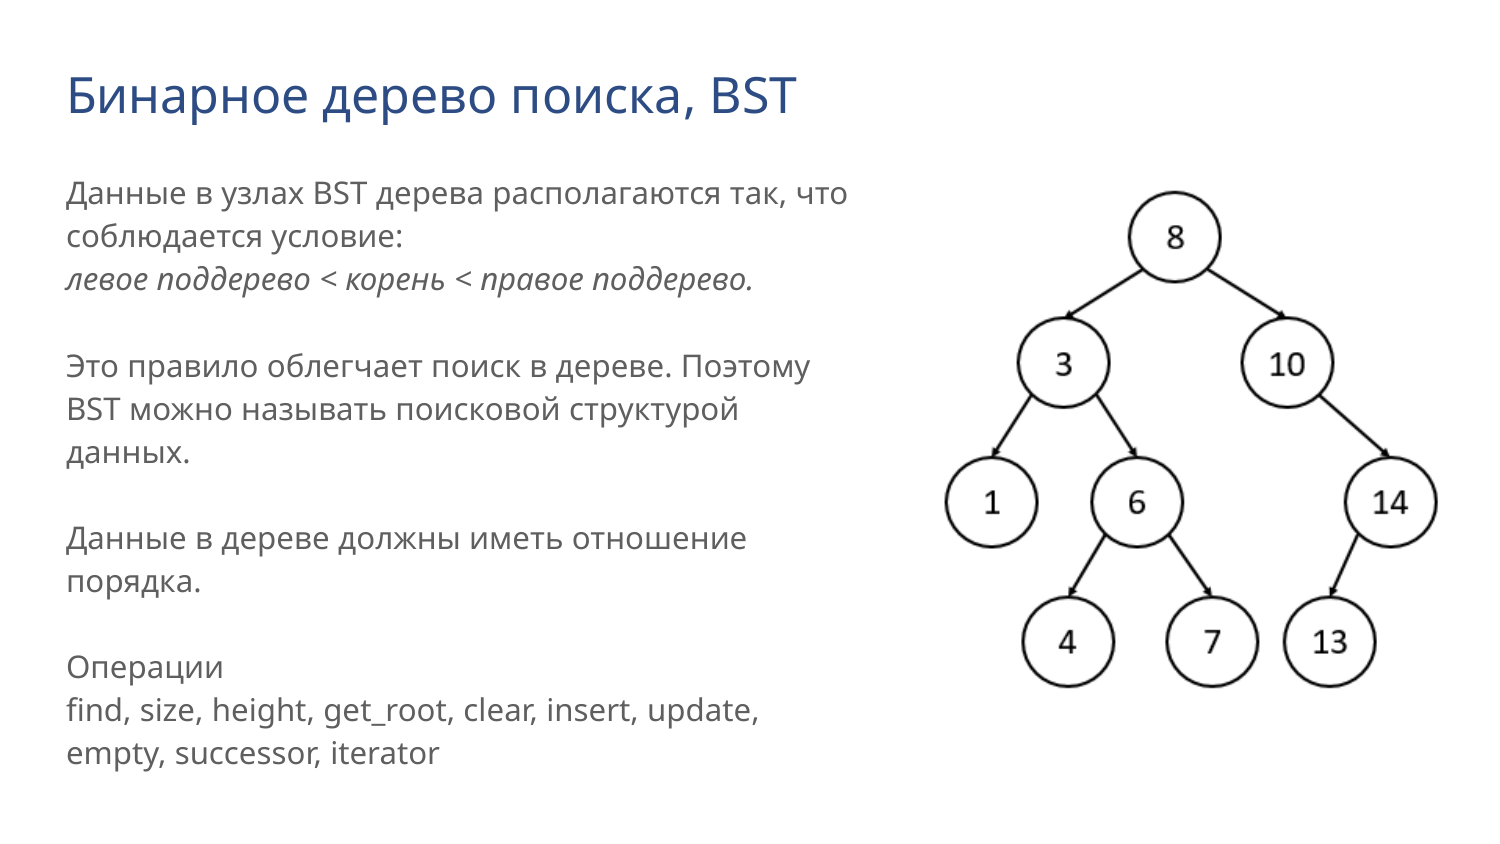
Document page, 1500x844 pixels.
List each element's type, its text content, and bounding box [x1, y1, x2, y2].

picture [934, 188, 1449, 693]
title Бинарное дерево поиска, BST [51, 15, 1435, 140]
list Данные в узлах BST дерева располагаются так, что соблюдается условие: левое поддерево < корень < правое поддерево. Это правило облегчает поиск в дереве. Поэтому BST можно называть поисковой структурой данных. Данные в дереве должны иметь отношение порядка. Операции find, size, height, get_root, clear, insert, update, empty, successor, iterator [51, 152, 877, 788]
